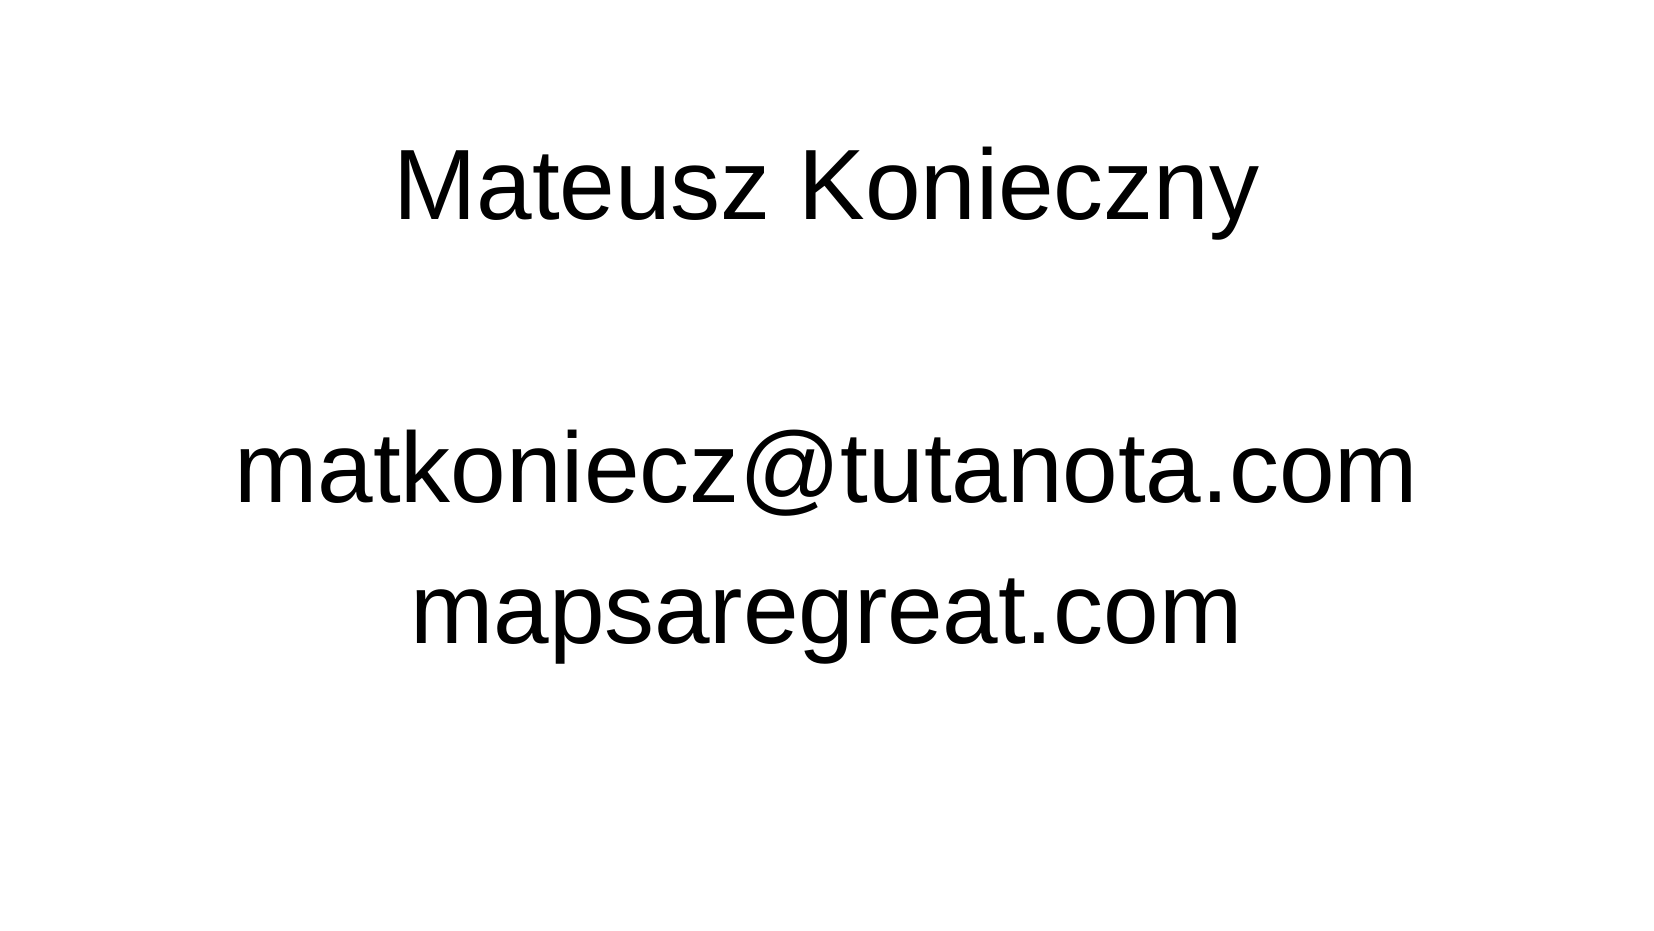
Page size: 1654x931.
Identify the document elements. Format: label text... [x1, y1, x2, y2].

subtitle Mateusz Konieczny matkoniecz@tutanota.com mapsaregreat.com [82, 37, 1571, 757]
